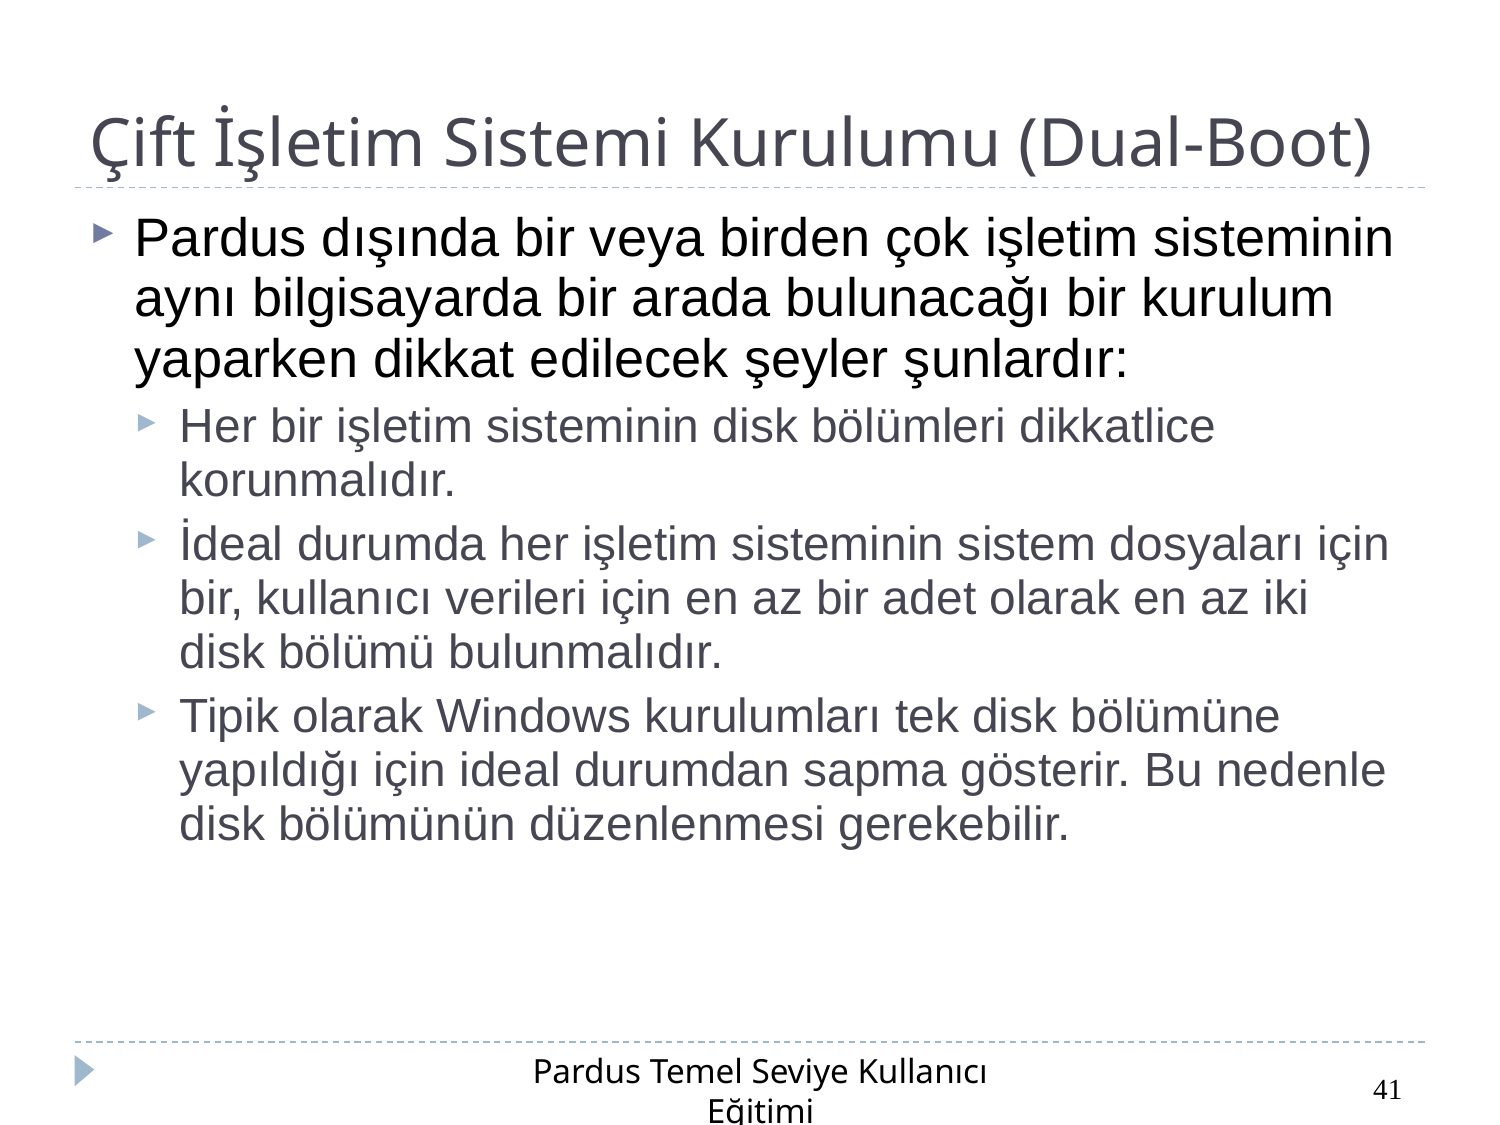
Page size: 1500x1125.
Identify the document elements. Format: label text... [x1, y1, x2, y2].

list Pardus dışında bir veya birden çok işletim sisteminin aynı bilgisayarda bir arada bulunacağı bir kurulum yaparken dikkat edilecek şeyler şunlardır: Her bir işletim sisteminin disk bölümleri dikkatlice korunmalıdır. İdeal durumda her işletim sisteminin sistem dosyaları için bir, kullanıcı verileri için en az bir adet olarak en az iki disk bölümü bulunmalıdır. Tipik olarak Windows kurulumları tek disk bölümüne yapıldığı için ideal durumdan sapma gösterir. Bu nedenle disk bölümünün düzenlenmesi gerekebilir. [75, 200, 1425, 1010]
title Çift İşletim Sistemi Kurulumu (Dual-Boot) [75, 24, 1425, 188]
